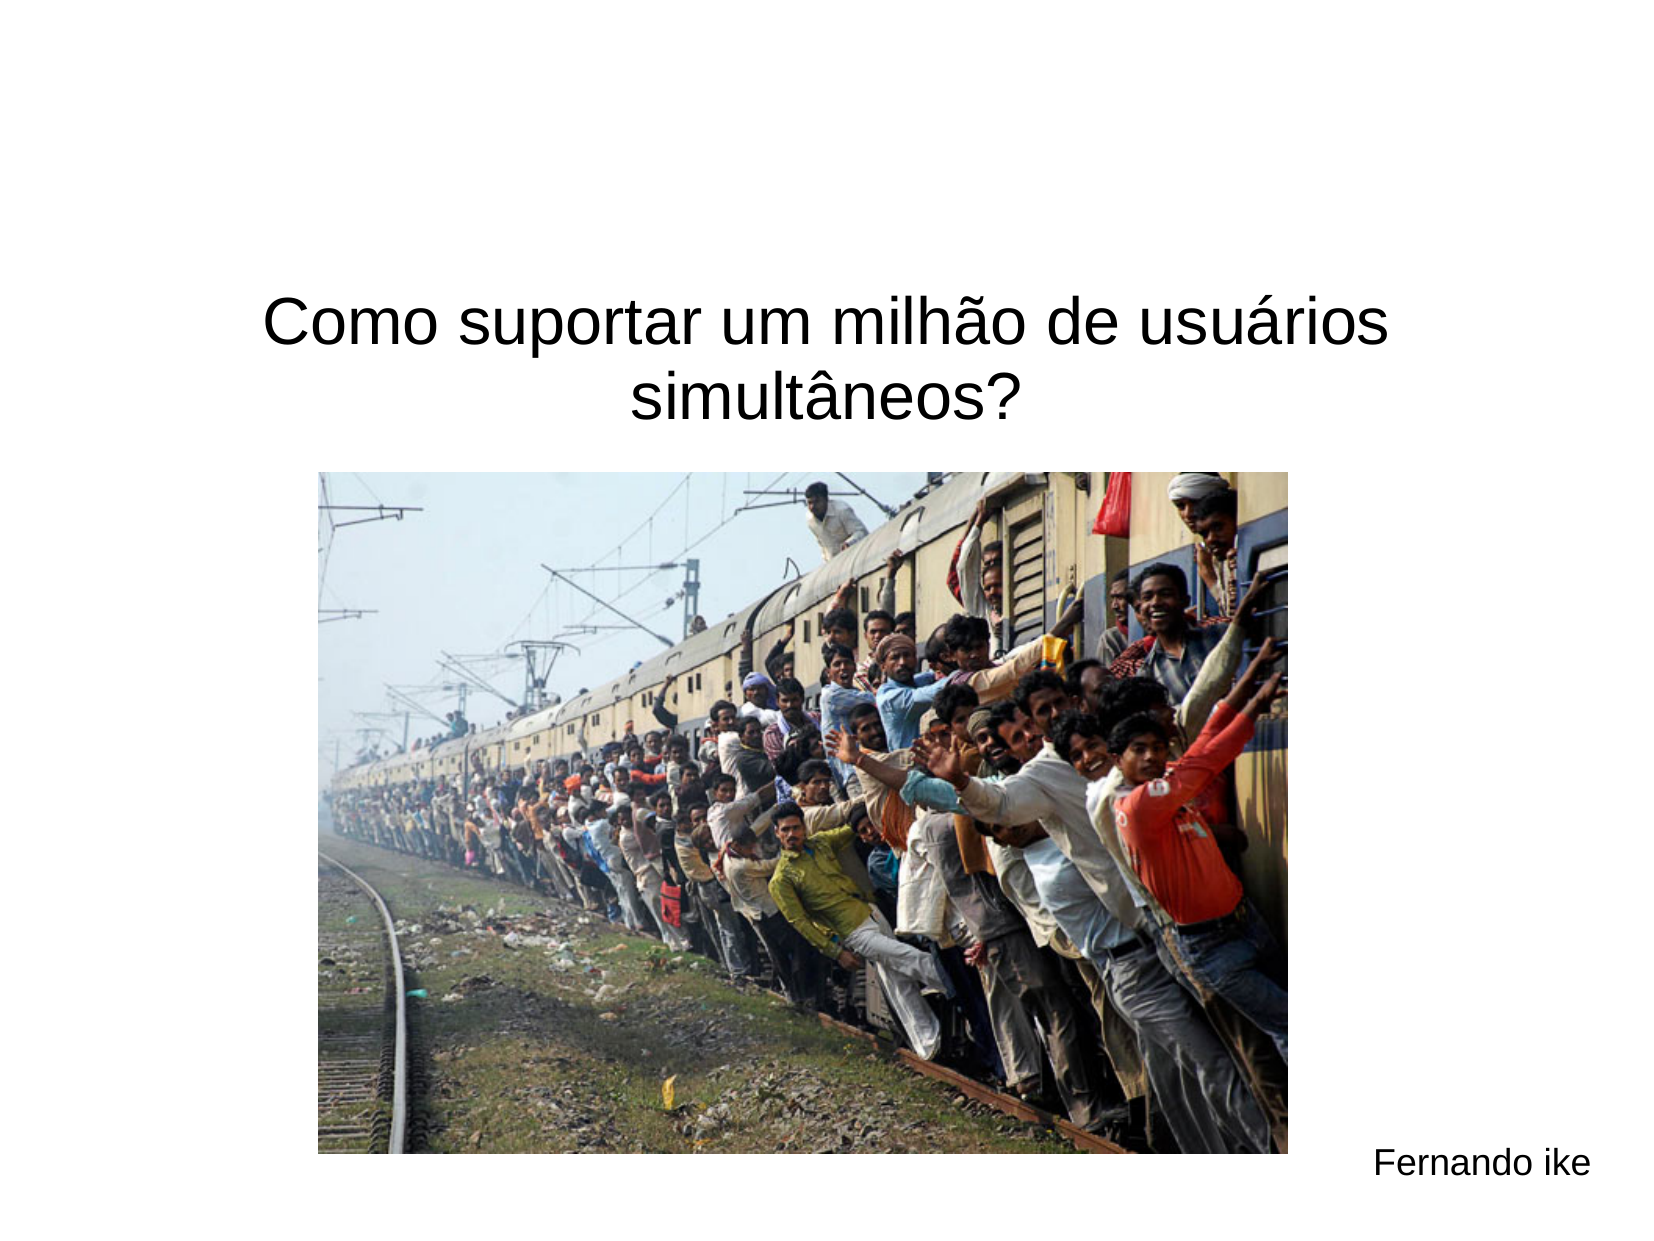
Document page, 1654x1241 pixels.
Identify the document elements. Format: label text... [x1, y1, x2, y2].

text_box Fernando ike [1358, 1133, 1617, 1191]
picture [318, 472, 1288, 1154]
subtitle Como suportar um milhão de usuários simultâneos? [82, 0, 1571, 839]
